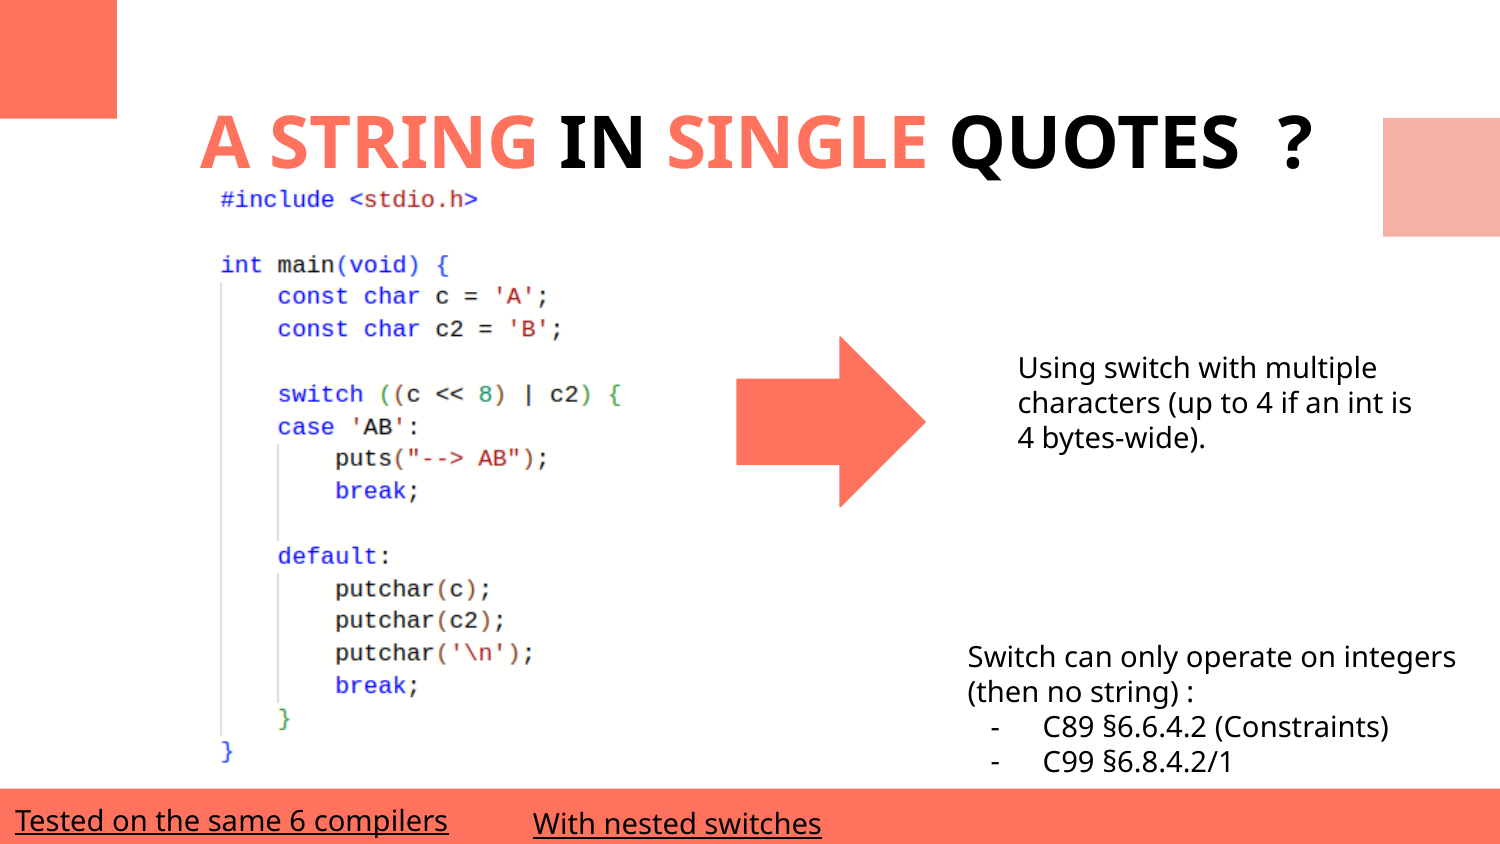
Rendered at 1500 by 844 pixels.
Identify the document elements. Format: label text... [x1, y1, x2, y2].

title A STRING IN SINGLE QUOTES ? [105, 102, 1410, 177]
text_box With nested switches [517, 790, 958, 844]
picture [209, 183, 630, 770]
text_box Tested on the same 6 compilers [0, 786, 509, 844]
text_box [737, 337, 926, 507]
text_box Using switch with multiple characters (up to 4 if an int is 4 bytes-wide). [1002, 334, 1443, 498]
text_box Switch can only operate on integers (then no string) : C89 §6.6.4.2 (Constraints) C99 §6.8.4.2/1 [952, 623, 1500, 787]
